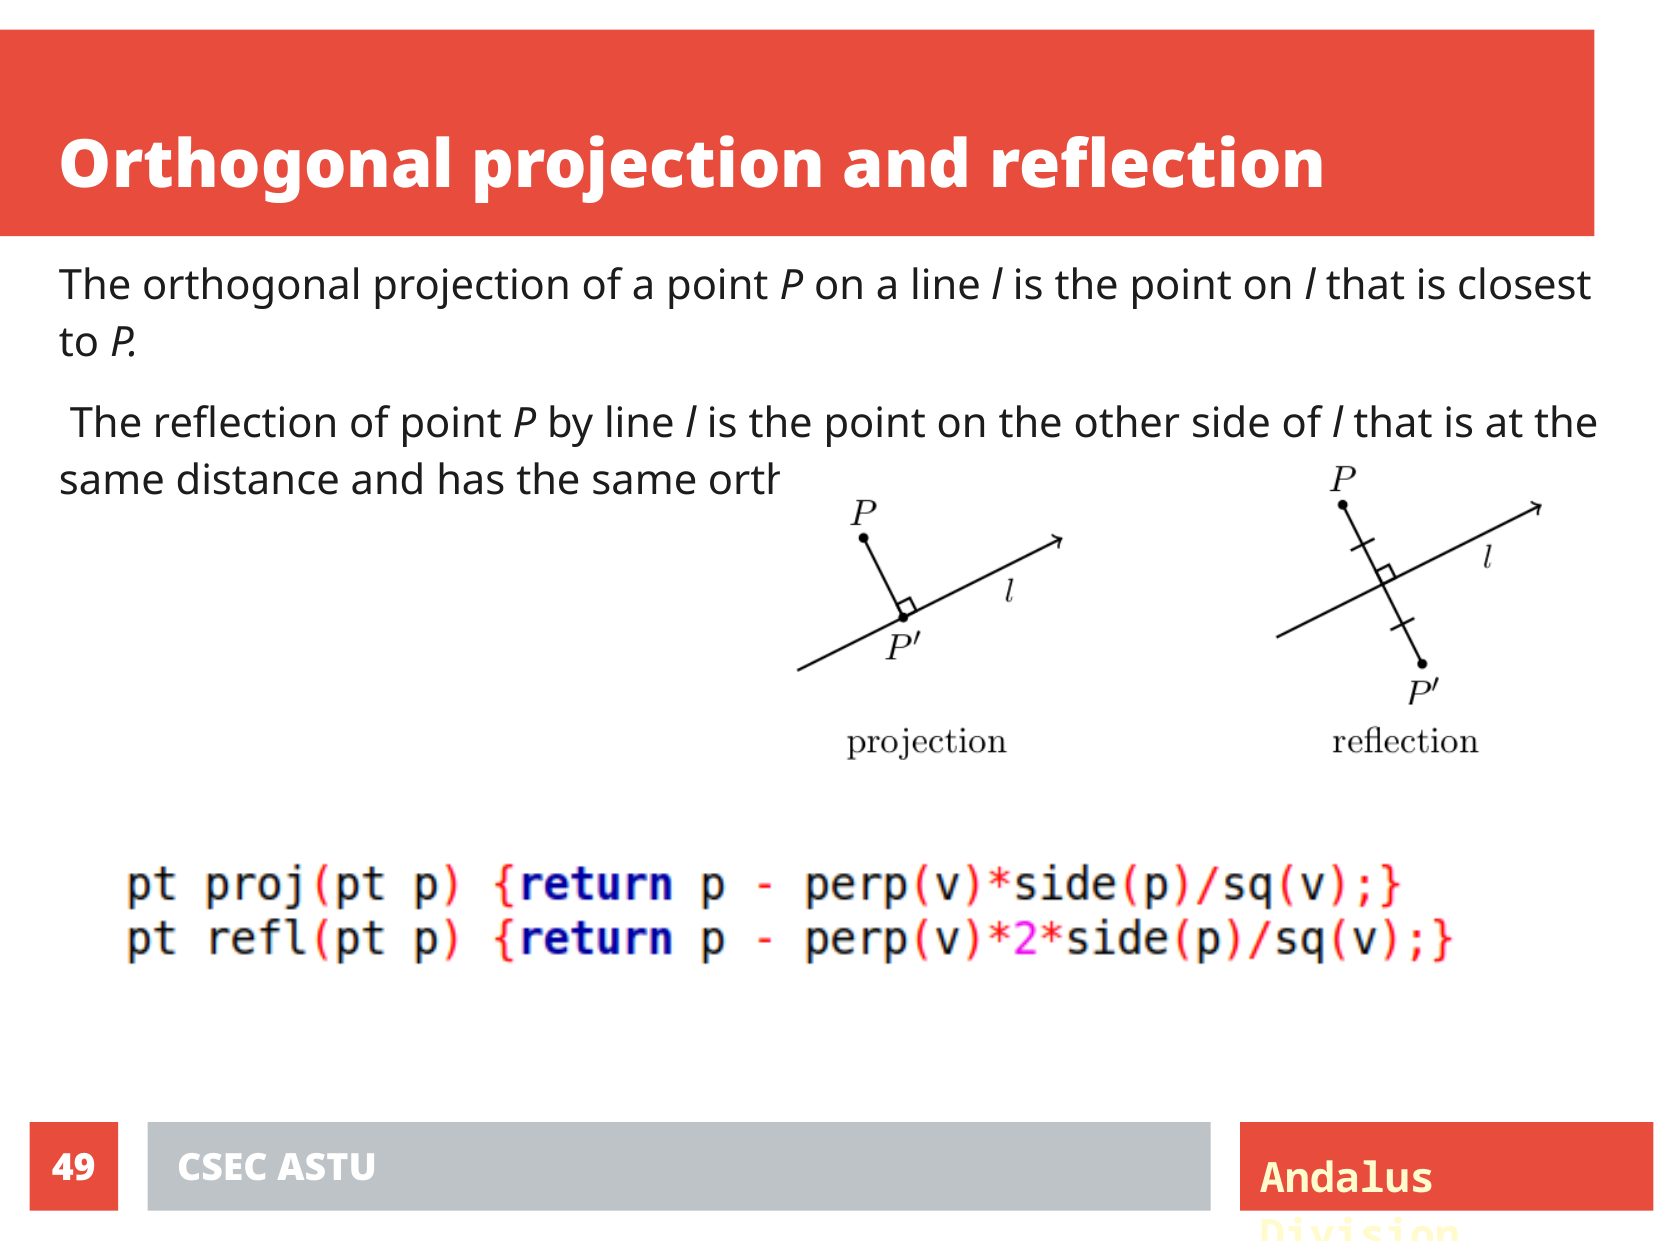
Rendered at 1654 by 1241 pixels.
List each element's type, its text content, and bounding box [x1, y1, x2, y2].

picture [780, 450, 1546, 778]
text_box Andalus Division [1245, 1140, 1636, 1197]
picture [75, 825, 1479, 991]
list The orthogonal projection of a point P on a line l is the point on l that is closest to P. The reflection of point P by line l is the point on the other side of l that is at the same distance and has the same orthogonal projection. [59, 255, 1621, 1093]
title Orthogonal projection and reflection [59, 59, 1595, 207]
